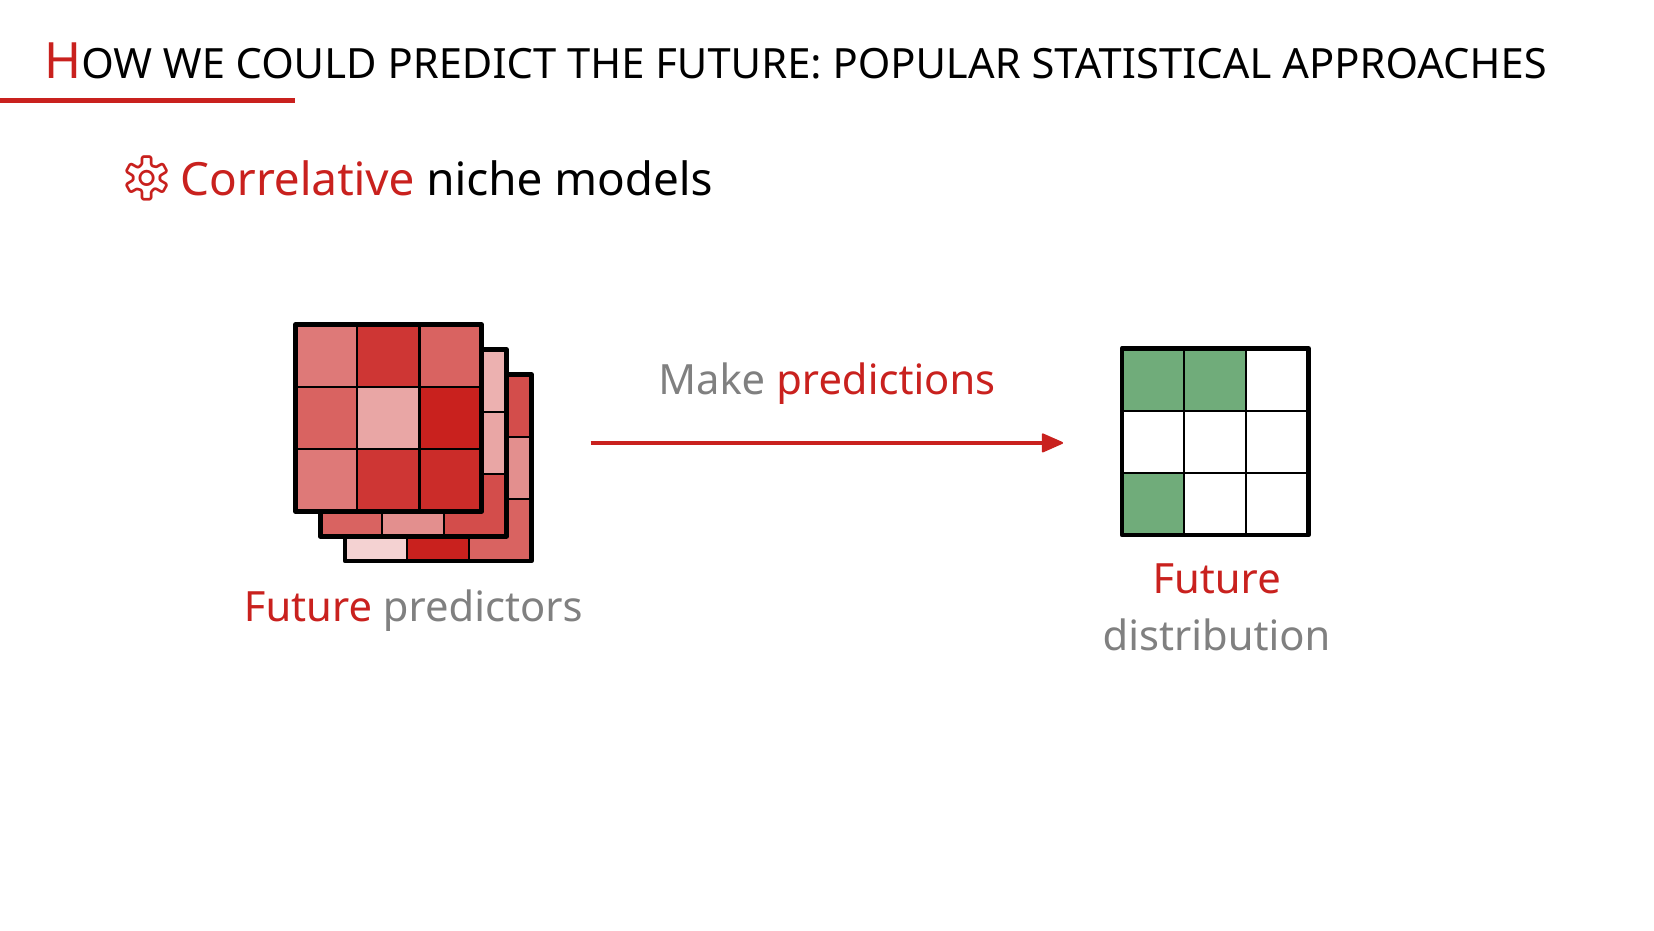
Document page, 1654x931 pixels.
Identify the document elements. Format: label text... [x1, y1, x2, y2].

text_box Future predictors [218, 569, 609, 642]
text_box [323, 352, 504, 534]
text_box [1124, 351, 1306, 533]
text_box Future distribution [1021, 569, 1412, 642]
text_box [298, 327, 479, 509]
picture [111, 147, 182, 207]
text_box Make predictions [631, 324, 1022, 432]
text_box Correlative niche models [165, 118, 1625, 237]
text_box [347, 377, 529, 559]
text_box HOW WE COULD PREDICT THE FUTURE: POPULAR STATISTICAL APPROACHES [29, 0, 1625, 119]
